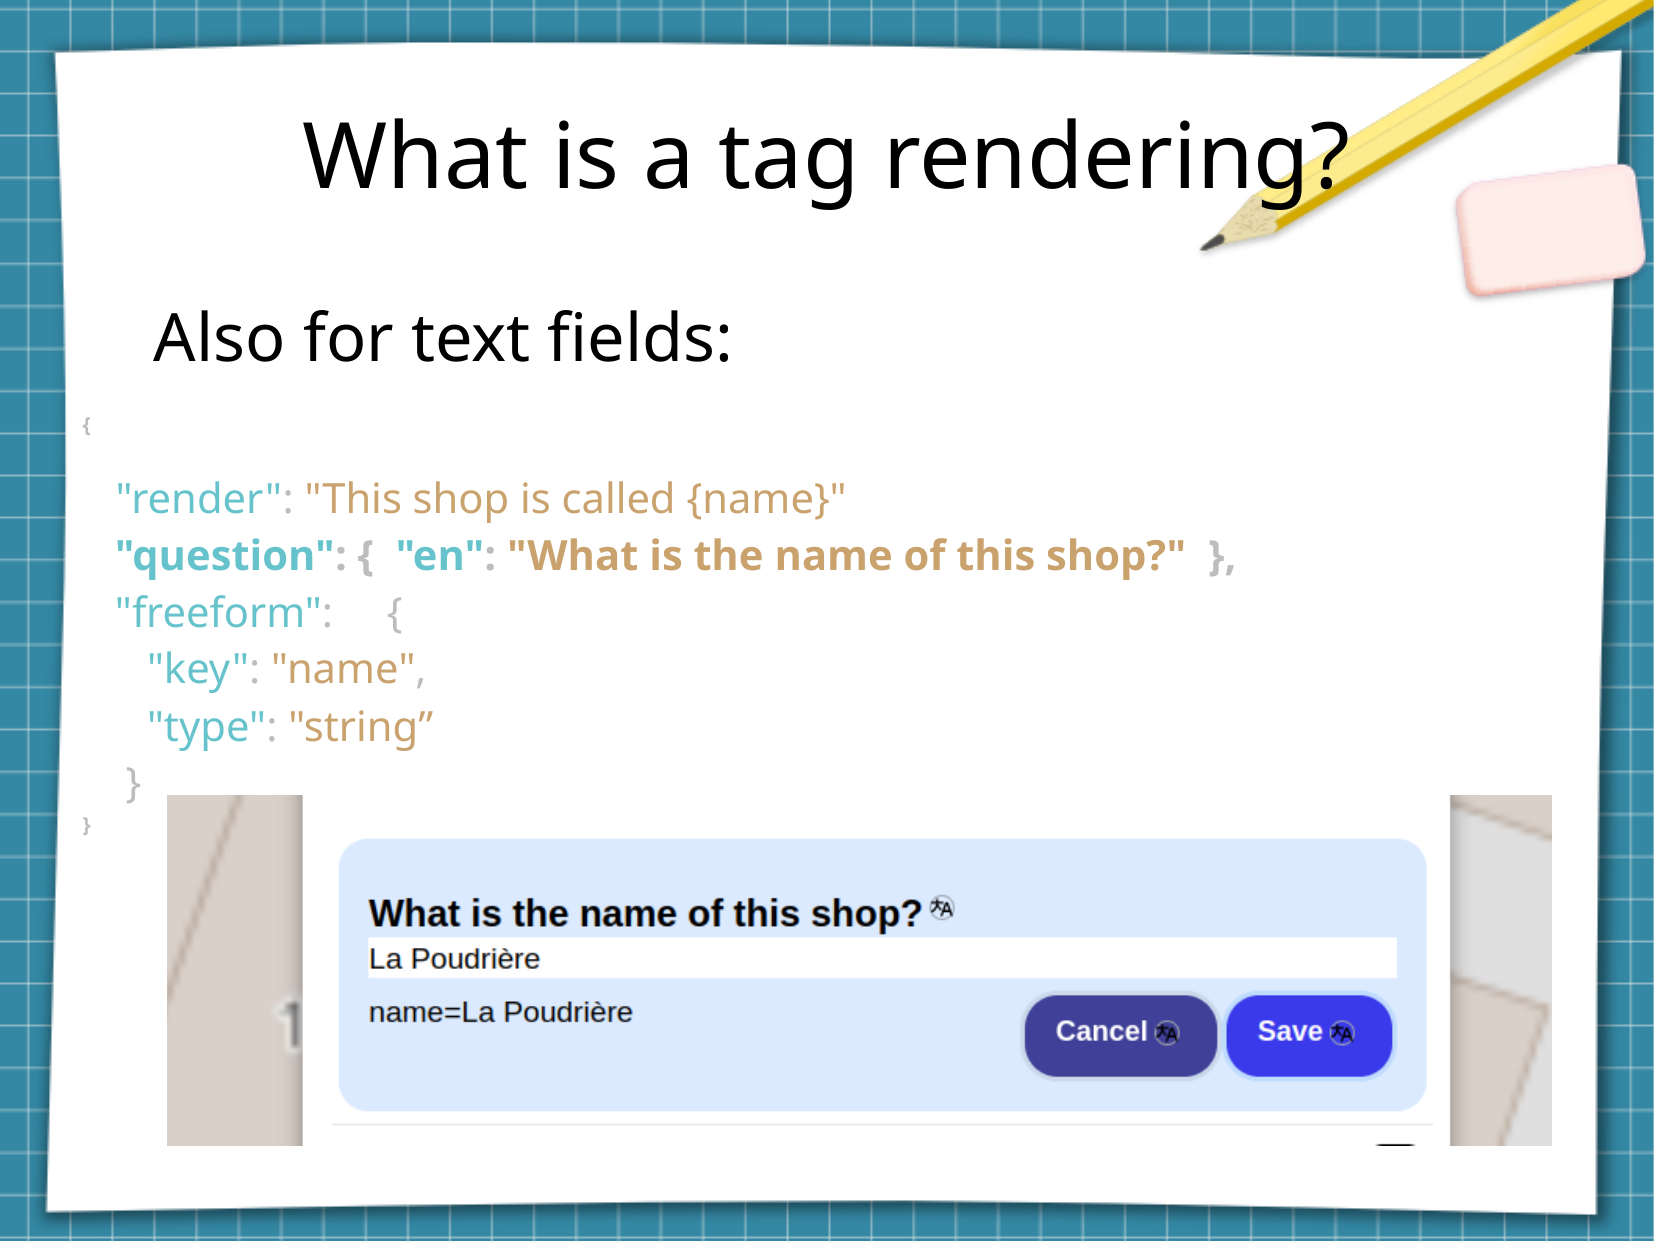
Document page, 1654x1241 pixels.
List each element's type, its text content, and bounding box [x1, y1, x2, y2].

title What is a tag rendering? [82, 49, 1571, 257]
list Also for text fields: { "render": "This shop is called {name}" "question": { "en": "What is the name of this shop?" }, "freeform": { "key": "name", "type": "string” } } [82, 290, 1571, 1165]
picture [0, 0, 1654, 1241]
